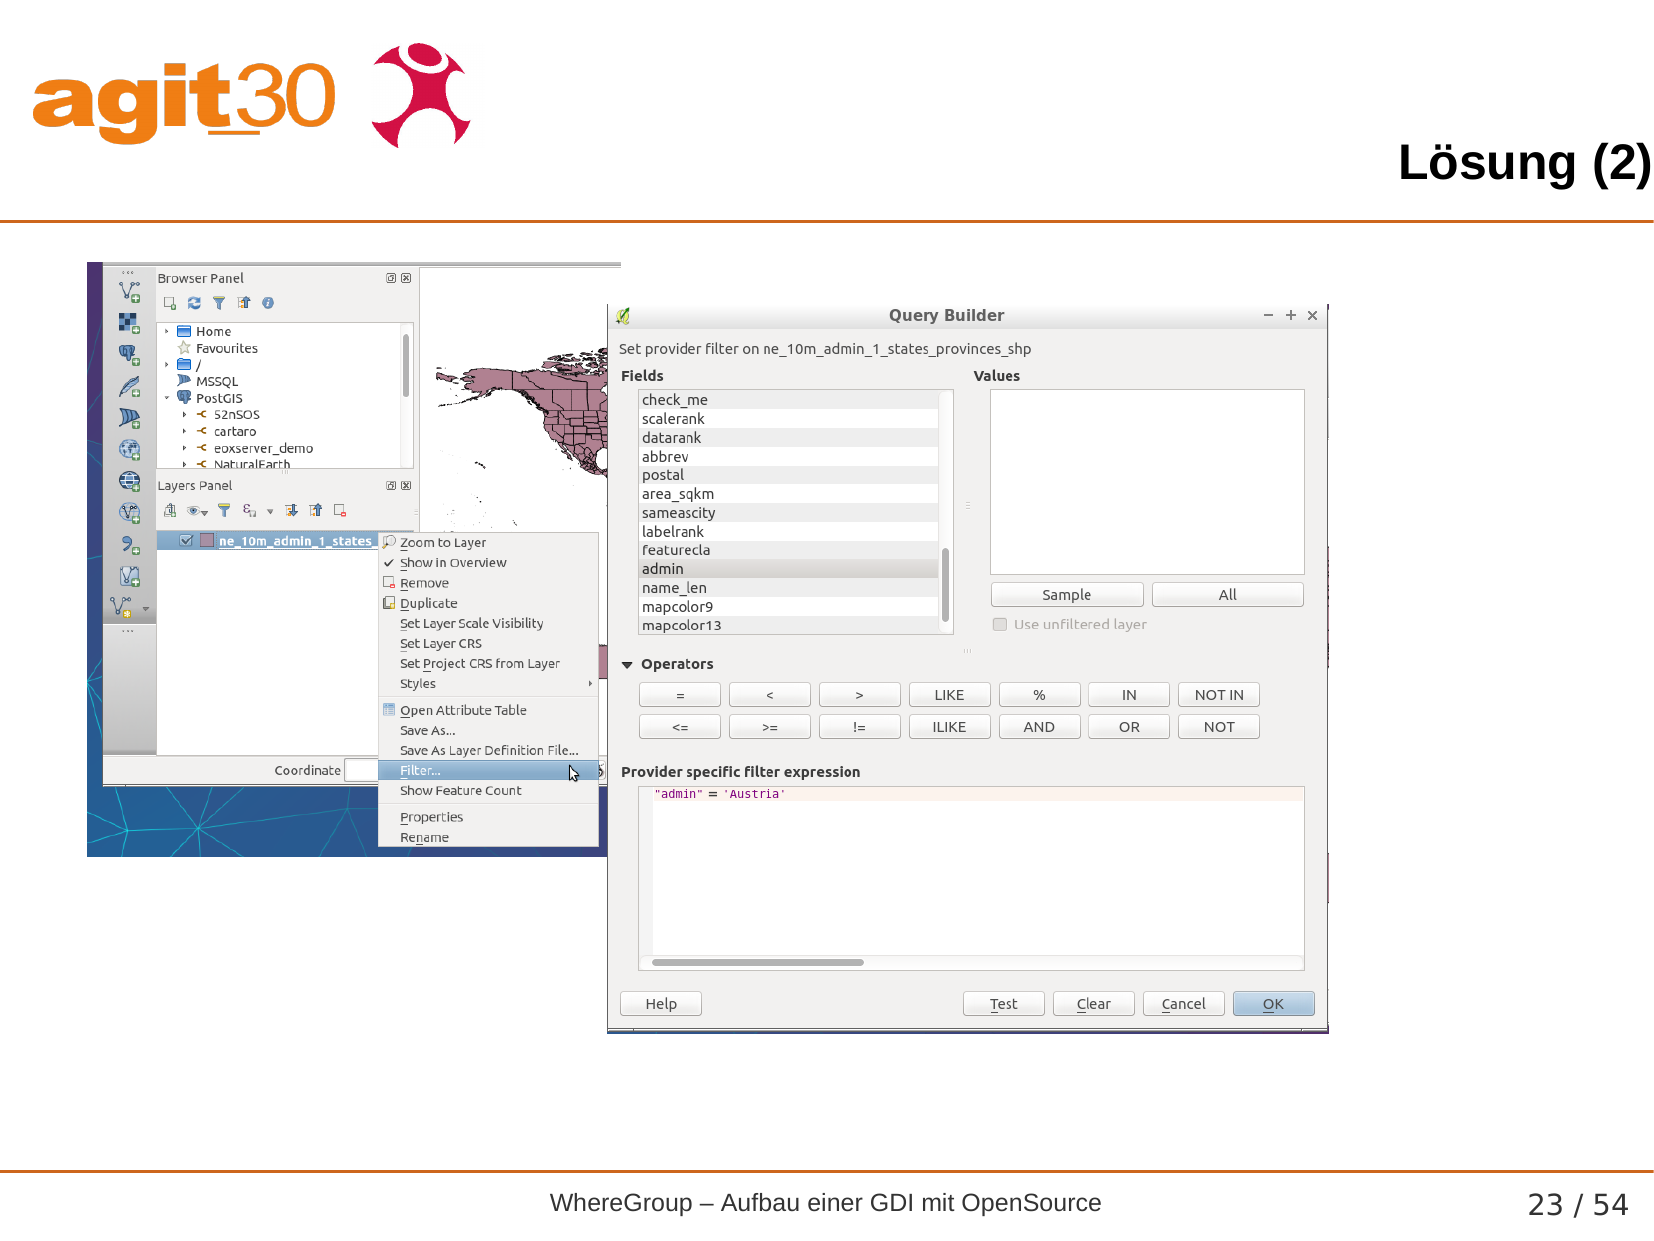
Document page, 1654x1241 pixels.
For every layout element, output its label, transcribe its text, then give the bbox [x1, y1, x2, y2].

picture [29, 58, 340, 148]
picture [87, 262, 1329, 1034]
title Lösung (2) [265, 118, 1654, 207]
